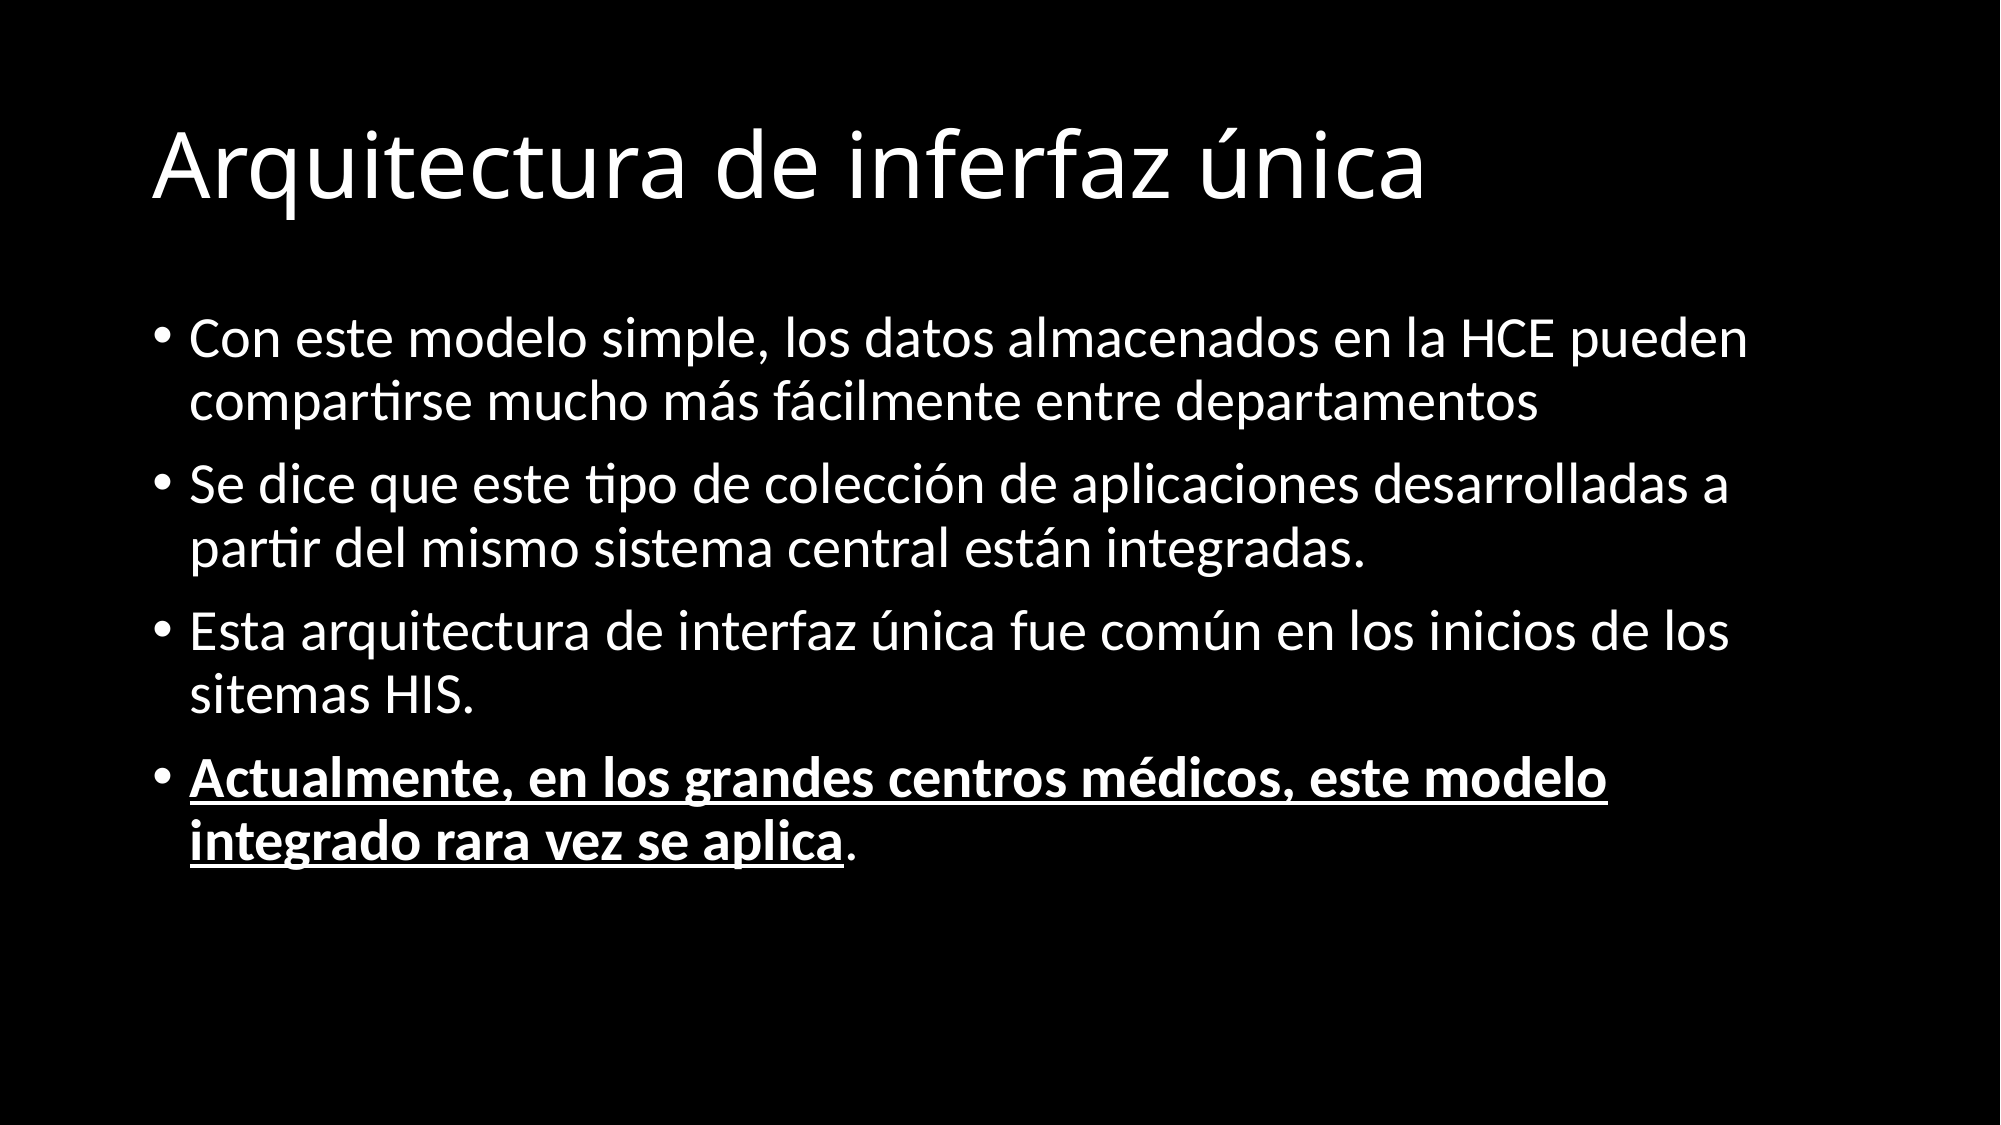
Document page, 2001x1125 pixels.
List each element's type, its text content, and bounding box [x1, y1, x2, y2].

list Con este modelo simple, los datos almacenados en la HCE pueden compartirse mucho más fácilmente entre departamentos Se dice que este tipo de colección de aplicaciones desarrolladas a partir del mismo sistema central están integradas. Esta arquitectura de interfaz única fue común en los inicios de los sitemas HIS. Actualmente, en los grandes centros médicos, este modelo integrado rara vez se aplica. [137, 299, 1863, 1014]
title Arquitectura de inferfaz única [137, 59, 1863, 278]
